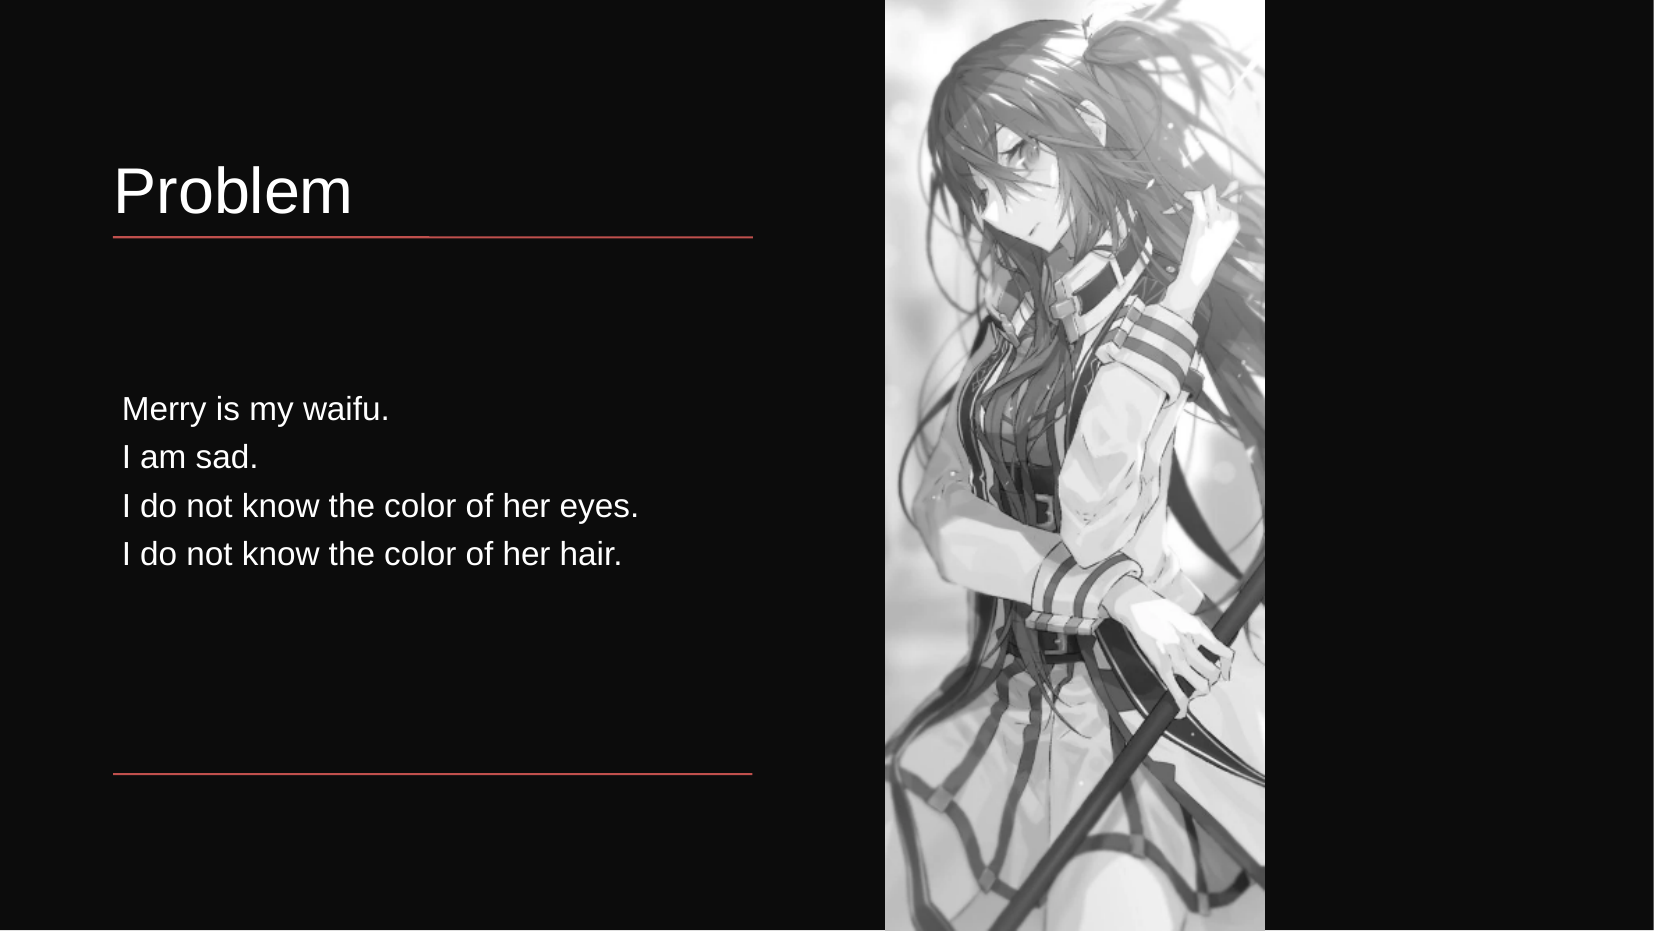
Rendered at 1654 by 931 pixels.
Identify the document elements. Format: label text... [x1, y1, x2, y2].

list Merry is my waifu. I am sad. I do not know the color of her eyes. I do not know the color of her hair. [121, 258, 744, 754]
text_box [1265, 0, 1654, 931]
text_box [0, 0, 885, 931]
title Problem [113, 60, 753, 228]
picture [885, 0, 1265, 931]
